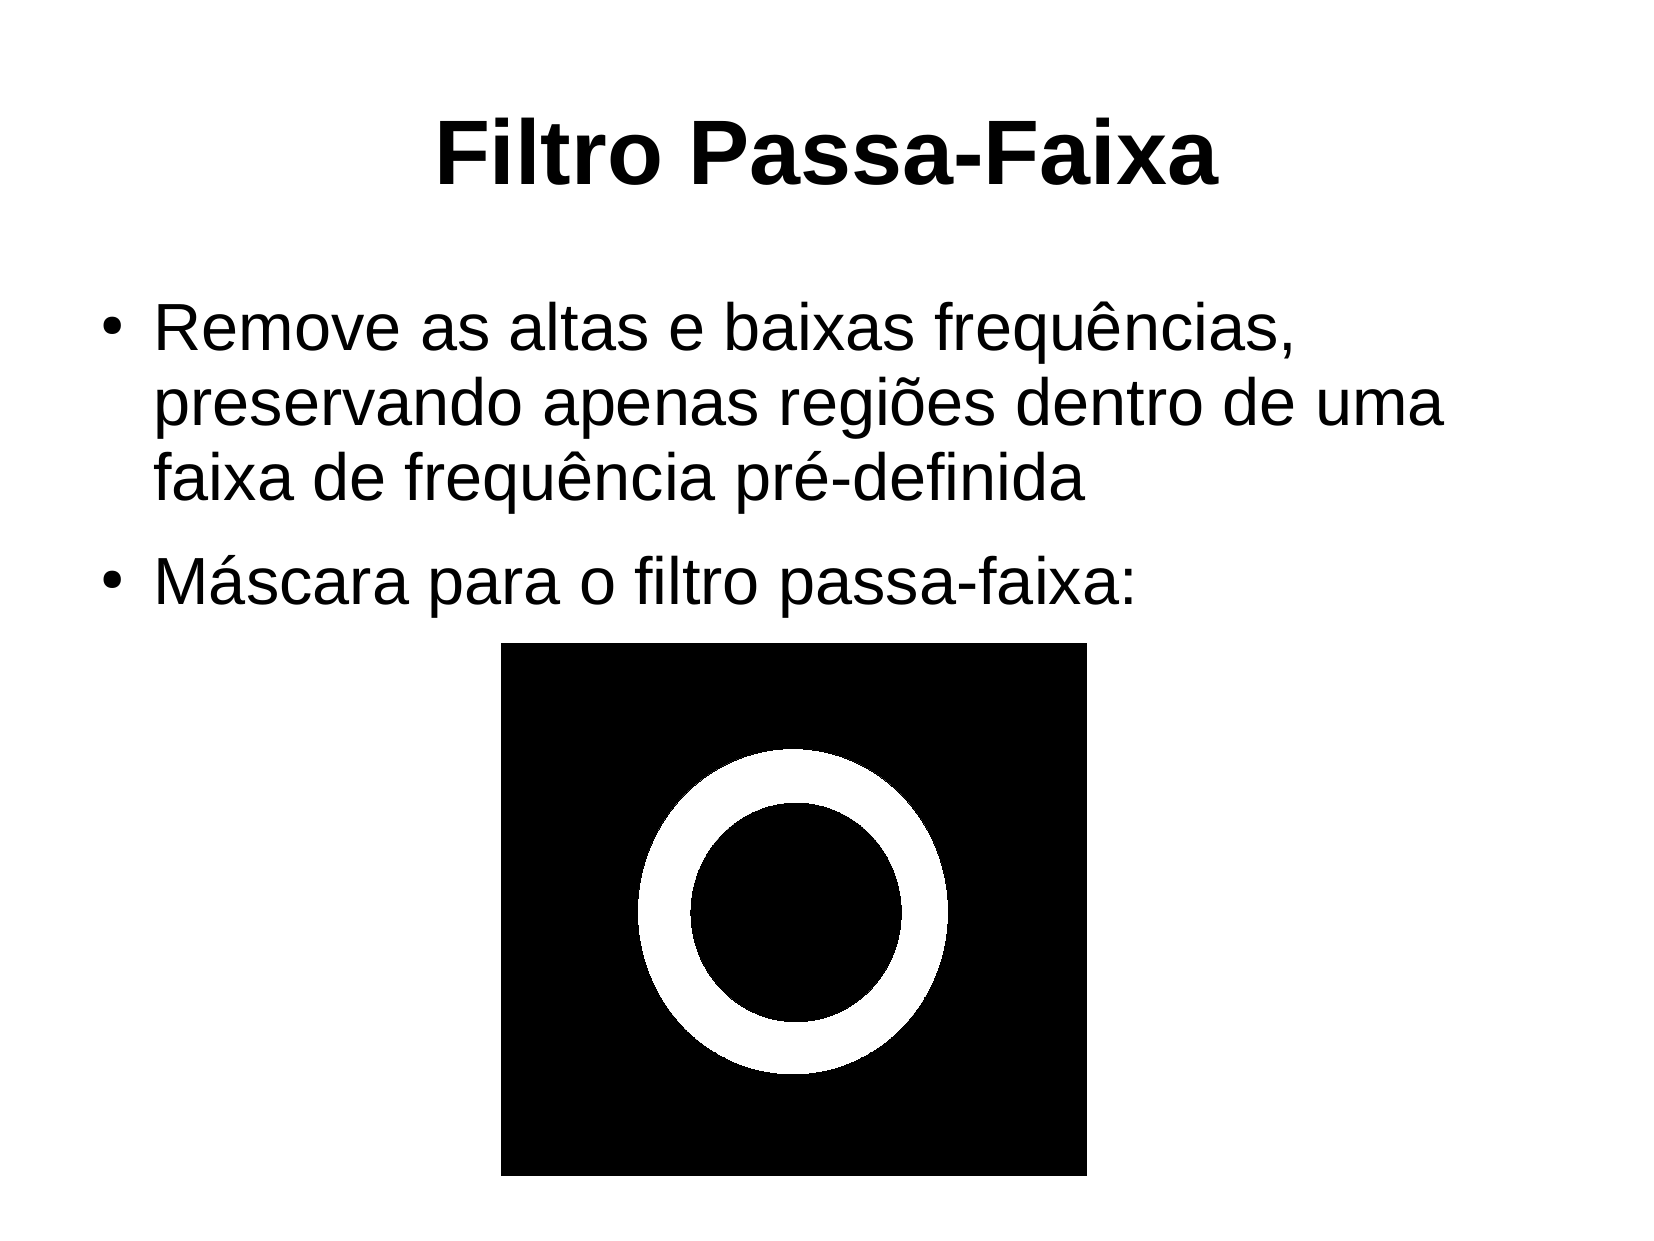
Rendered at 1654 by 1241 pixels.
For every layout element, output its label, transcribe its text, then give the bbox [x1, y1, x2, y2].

text_box [501, 643, 1087, 1176]
title Filtro Passa-Faixa [82, 49, 1571, 257]
list Remove as altas e baixas frequências, preservando apenas regiões dentro de uma faixa de frequência pré-definida Máscara para o filtro passa-faixa: [82, 290, 1571, 1034]
